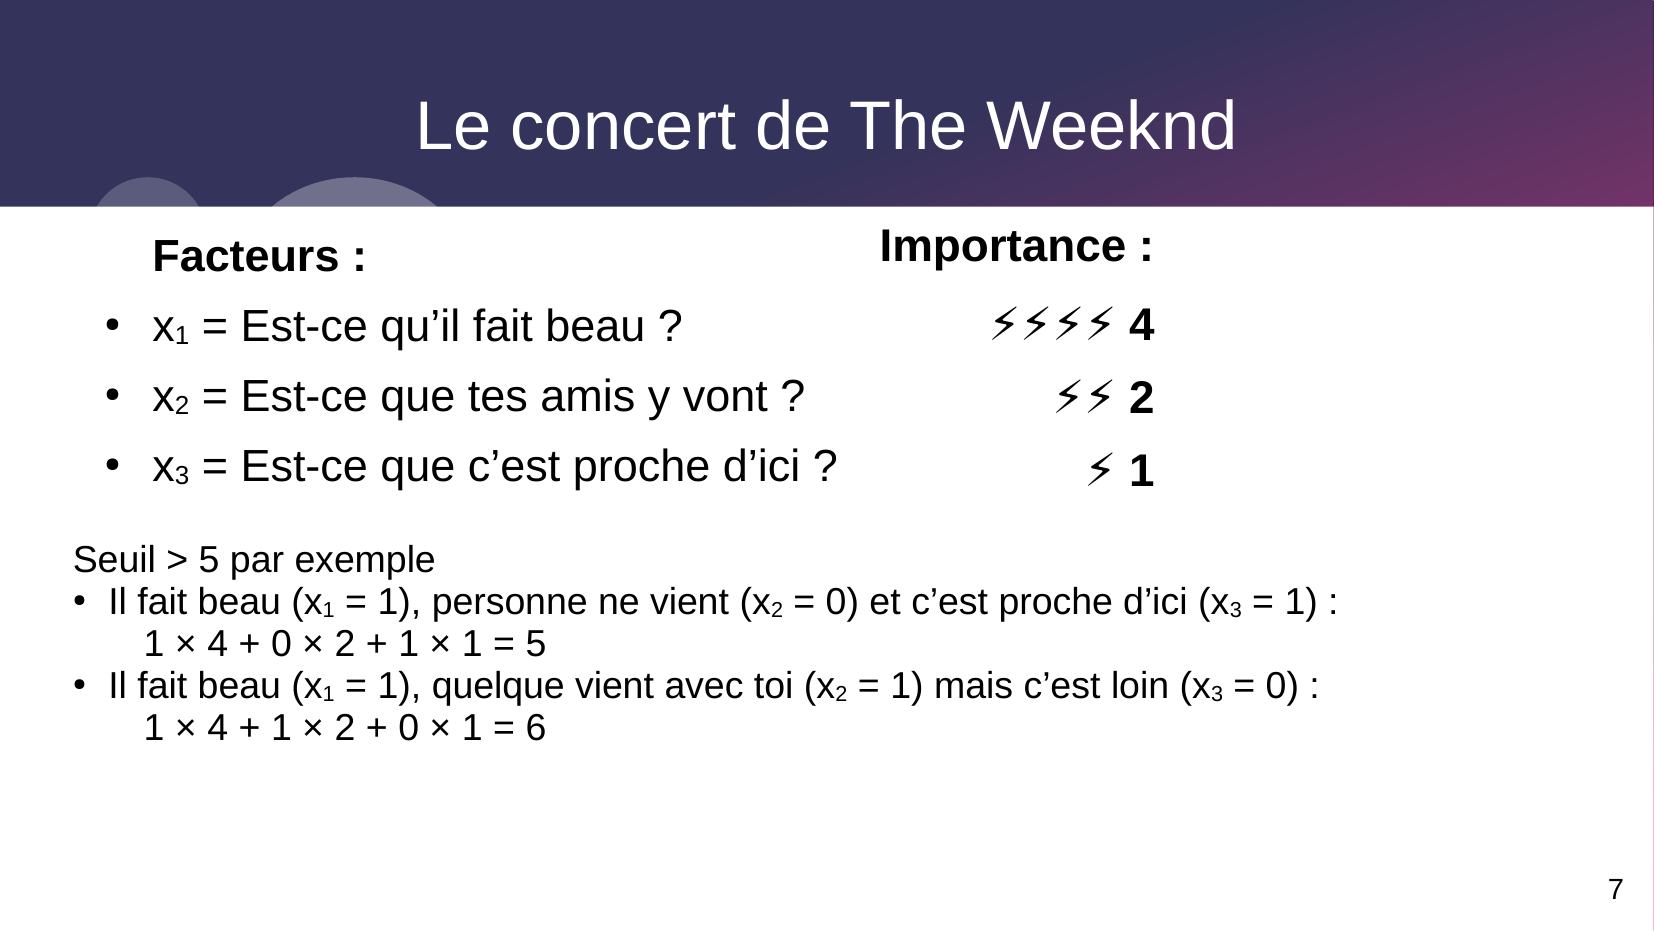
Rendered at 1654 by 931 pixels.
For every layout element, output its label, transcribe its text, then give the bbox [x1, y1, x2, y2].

text_box Seuil > 5 par exemple Il fait beau (x1 = 1), personne ne vient (x2 = 0) et c’est proche d’ici (x3 = 1) : 1 × 4 + 0 × 2 + 1 × 1 = 5 Il fait beau (x1 = 1), quelque vient avec toi (x2 = 1) mais c’est loin (x3 = 0) : 1 × 4 + 1 × 2 + 0 × 1 = 6 [58, 531, 1595, 857]
text_box Importance : ⚡⚡⚡⚡ 4 ⚡⚡ 2 ⚡ 1 [814, 212, 1170, 531]
title Le concert de The Weeknd [88, 44, 1565, 207]
list Facteurs : x1 = Est-ce qu’il fait beau ? x2 = Est-ce que tes amis y vont ? x3 = Est-ce que c’est proche d’ici ? [88, 230, 814, 531]
